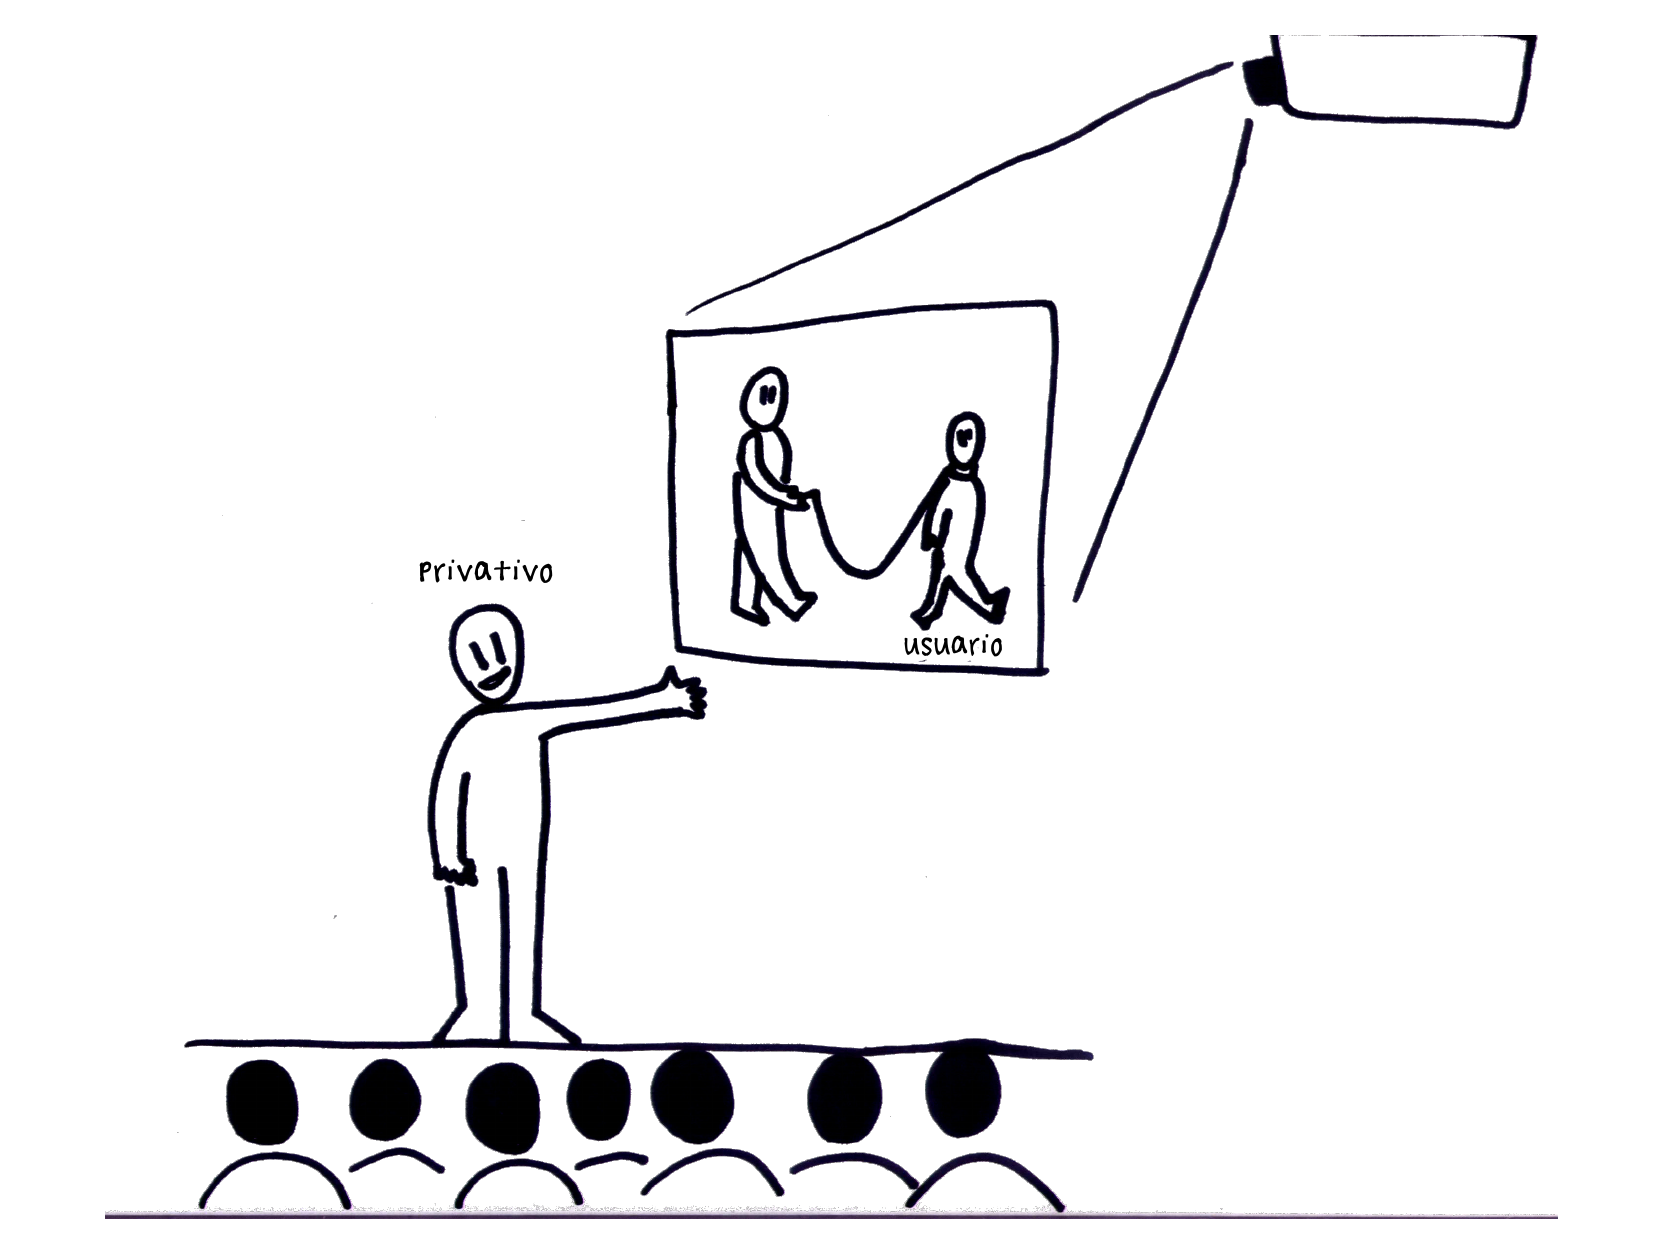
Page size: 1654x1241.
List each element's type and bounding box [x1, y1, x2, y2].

picture [105, 35, 1558, 1219]
